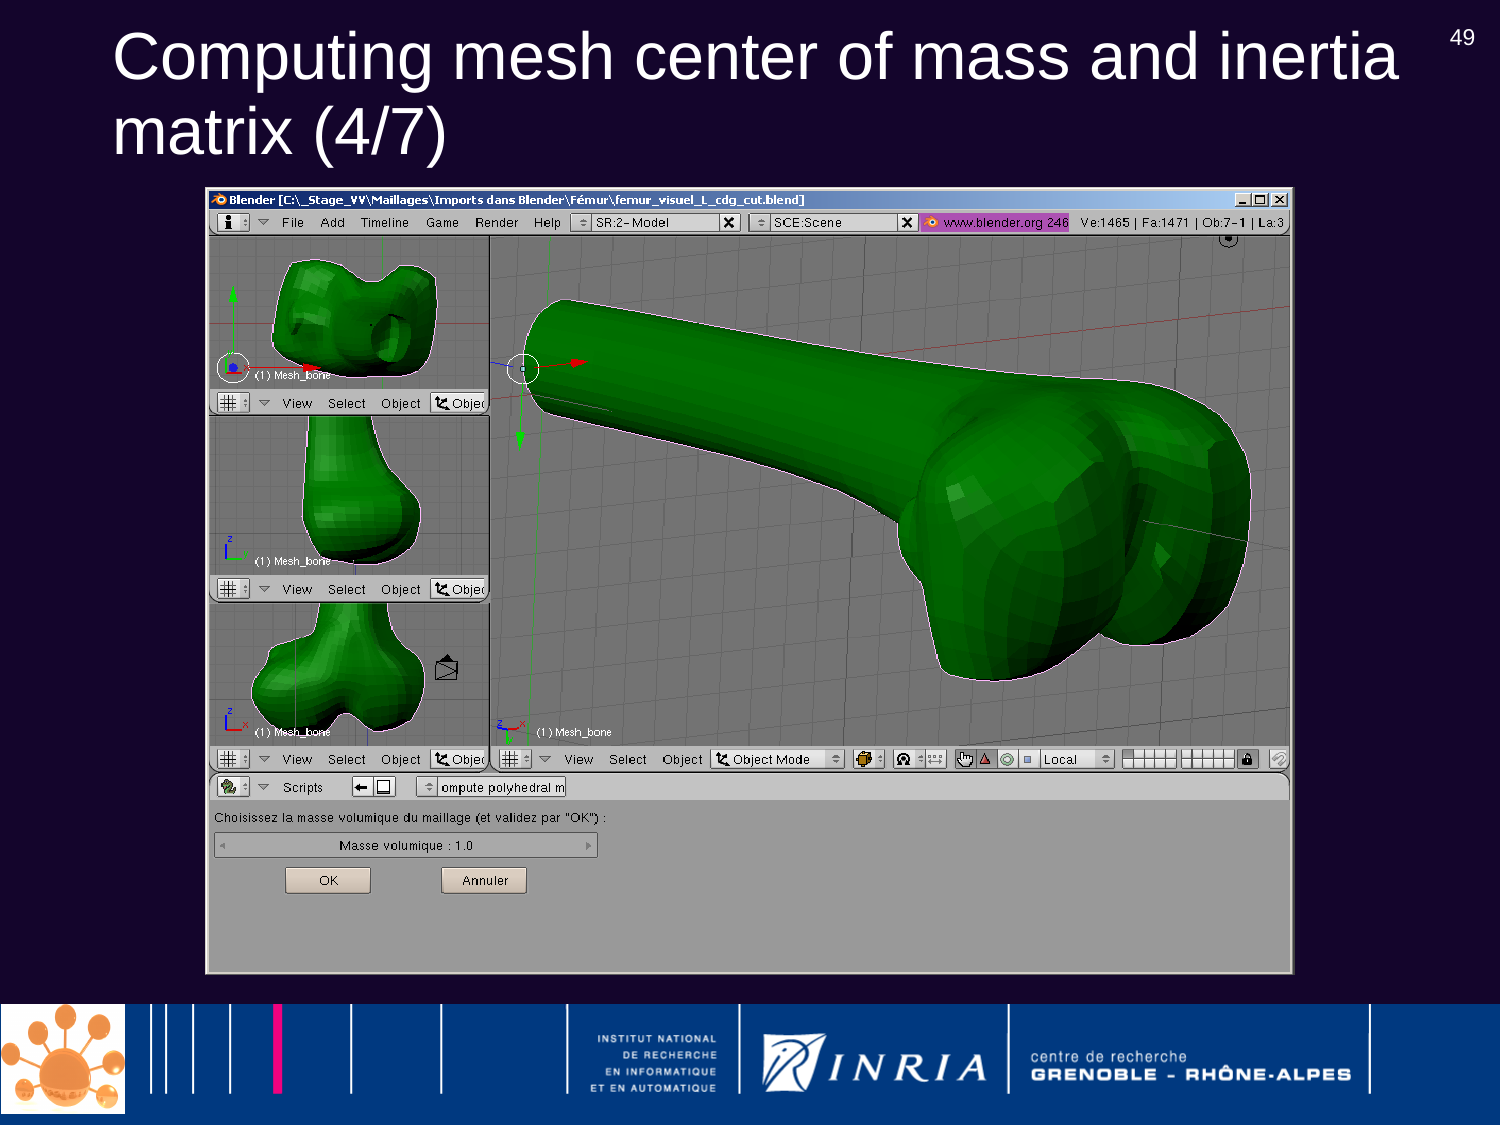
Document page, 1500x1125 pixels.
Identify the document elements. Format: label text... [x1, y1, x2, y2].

picture [0, 1004, 1500, 1125]
title Computing mesh center of mass and inertia matrix (4/7) [112, 0, 1474, 188]
picture [205, 188, 1295, 976]
